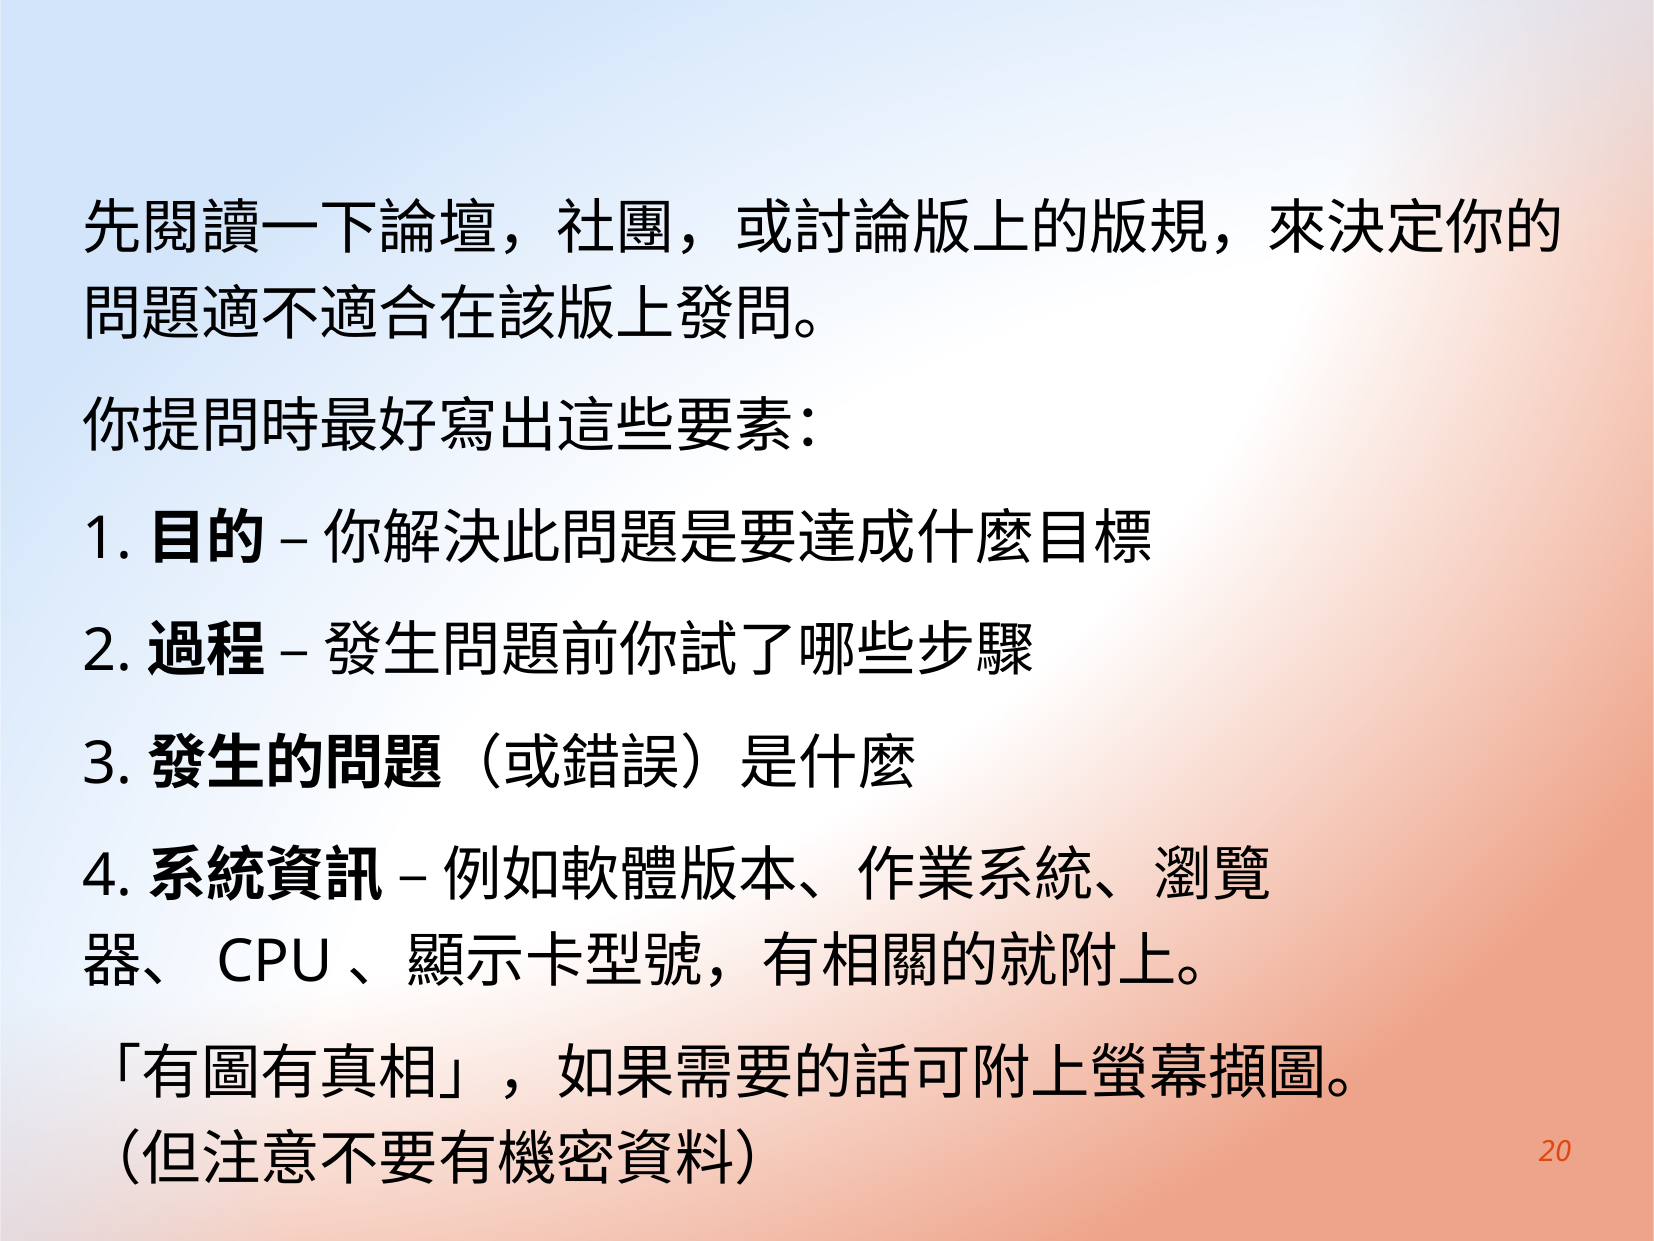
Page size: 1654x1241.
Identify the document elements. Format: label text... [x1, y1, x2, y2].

picture [0, 0, 1654, 1241]
list 先閱讀一下論壇，社團，或討論版上的版規，來決定你的問題適不適合在該版上發問。 你提問時最好寫出這些要素： 1.目的 – 你解決此問題是要達成什麼目標 2.過程 – 發生問題前你試了哪些步驟 3.發生的問題（或錯誤）是什麼 4.系統資訊 – 例如軟體版本、作業系統、瀏覽器、CPU、顯示卡型號，有相關的就附上。 「有圖有真相」，如果需要的話可附上螢幕擷圖。 （但注意不要有機密資料） [82, 180, 1571, 1201]
